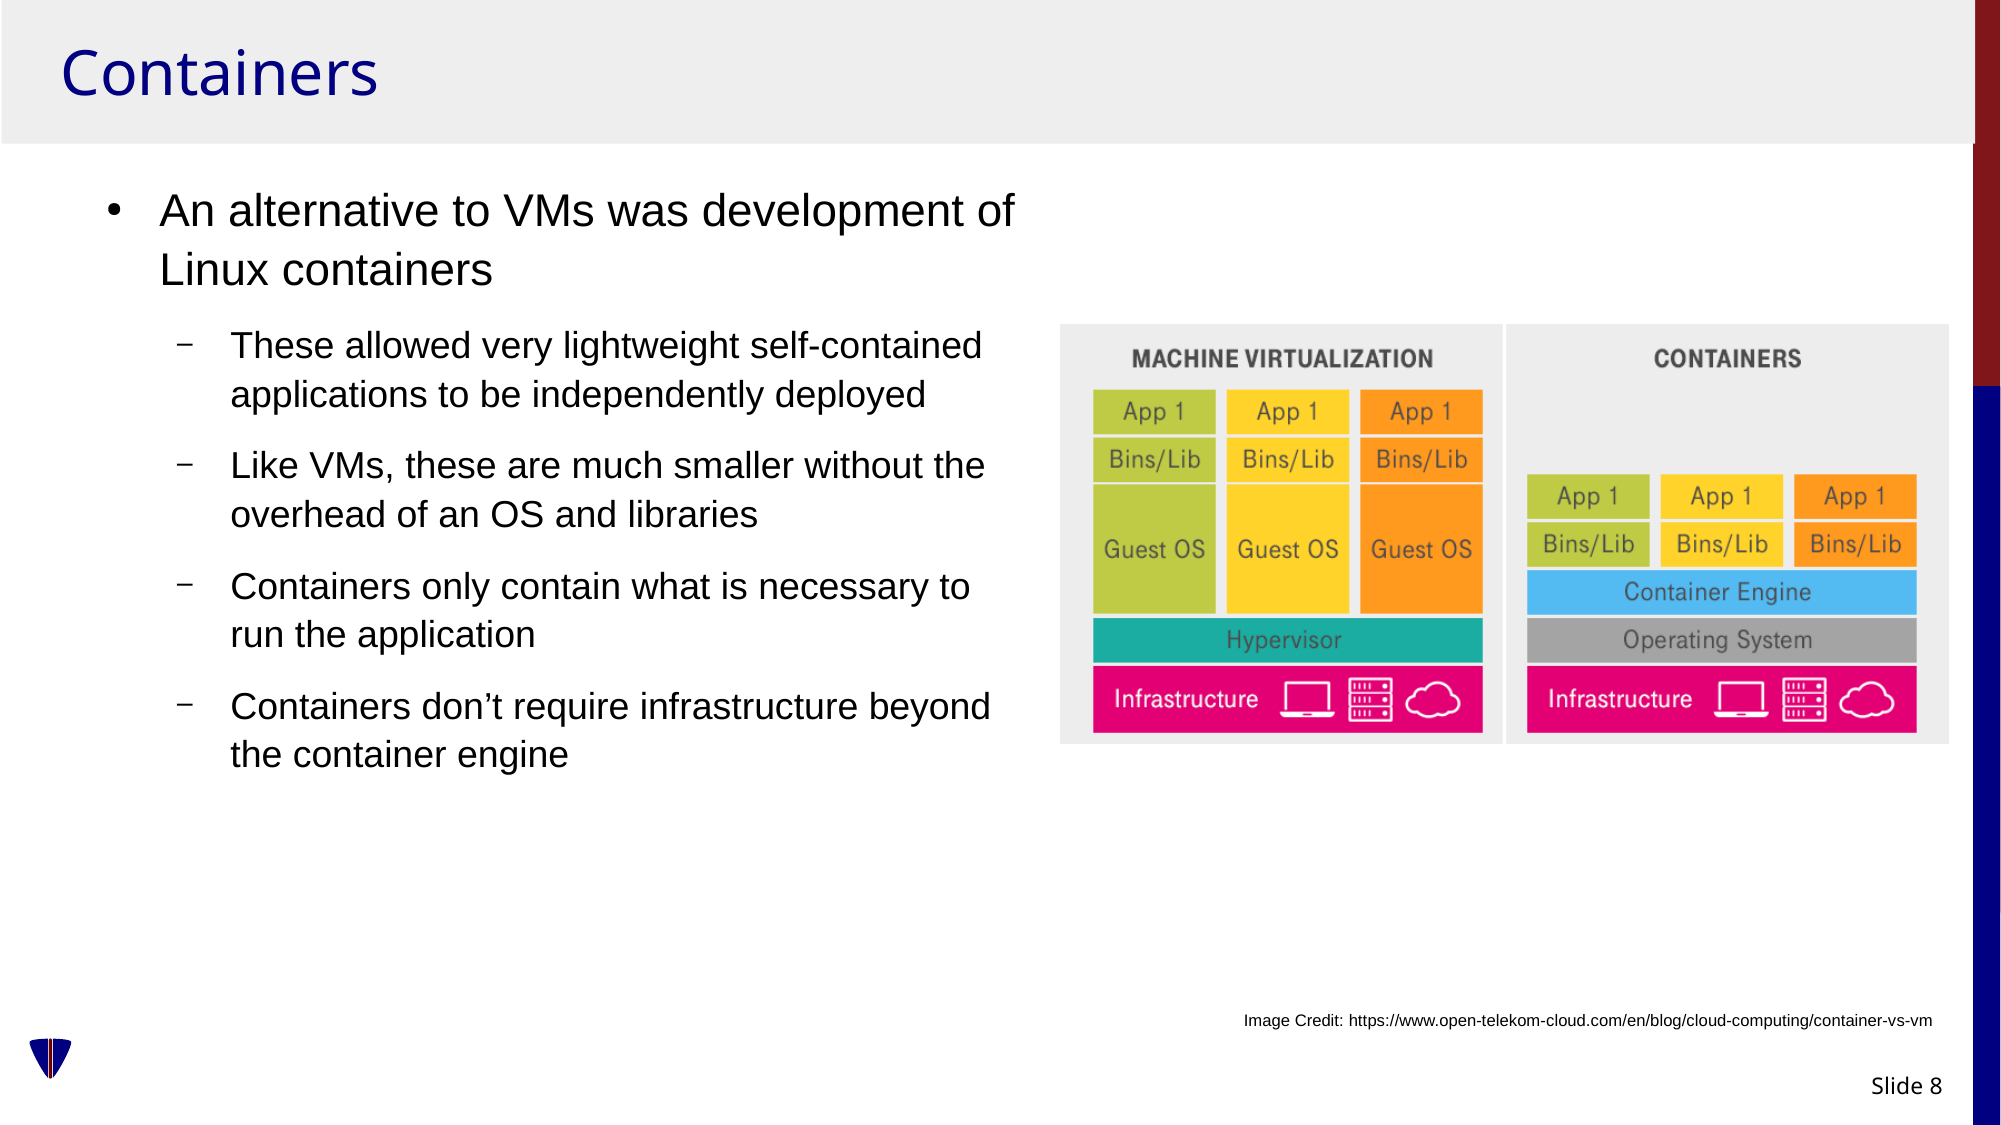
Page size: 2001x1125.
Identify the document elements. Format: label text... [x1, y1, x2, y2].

text_box Image Credit: https://www.open-telekom-cloud.com/en/blog/cloud-computing/container-vs-vm [1151, 1003, 1949, 1063]
list An alternative to VMs was development of Linux containers These allowed very lightweight self-contained applications to be independently deployed Like VMs, these are much smaller without the overhead of an OS and libraries Containers only contain what is necessary to run the application Containers don’t require infrastructure beyond the container engine [88, 177, 1034, 1004]
title Containers [1, 0, 1976, 144]
picture [1060, 324, 1949, 744]
